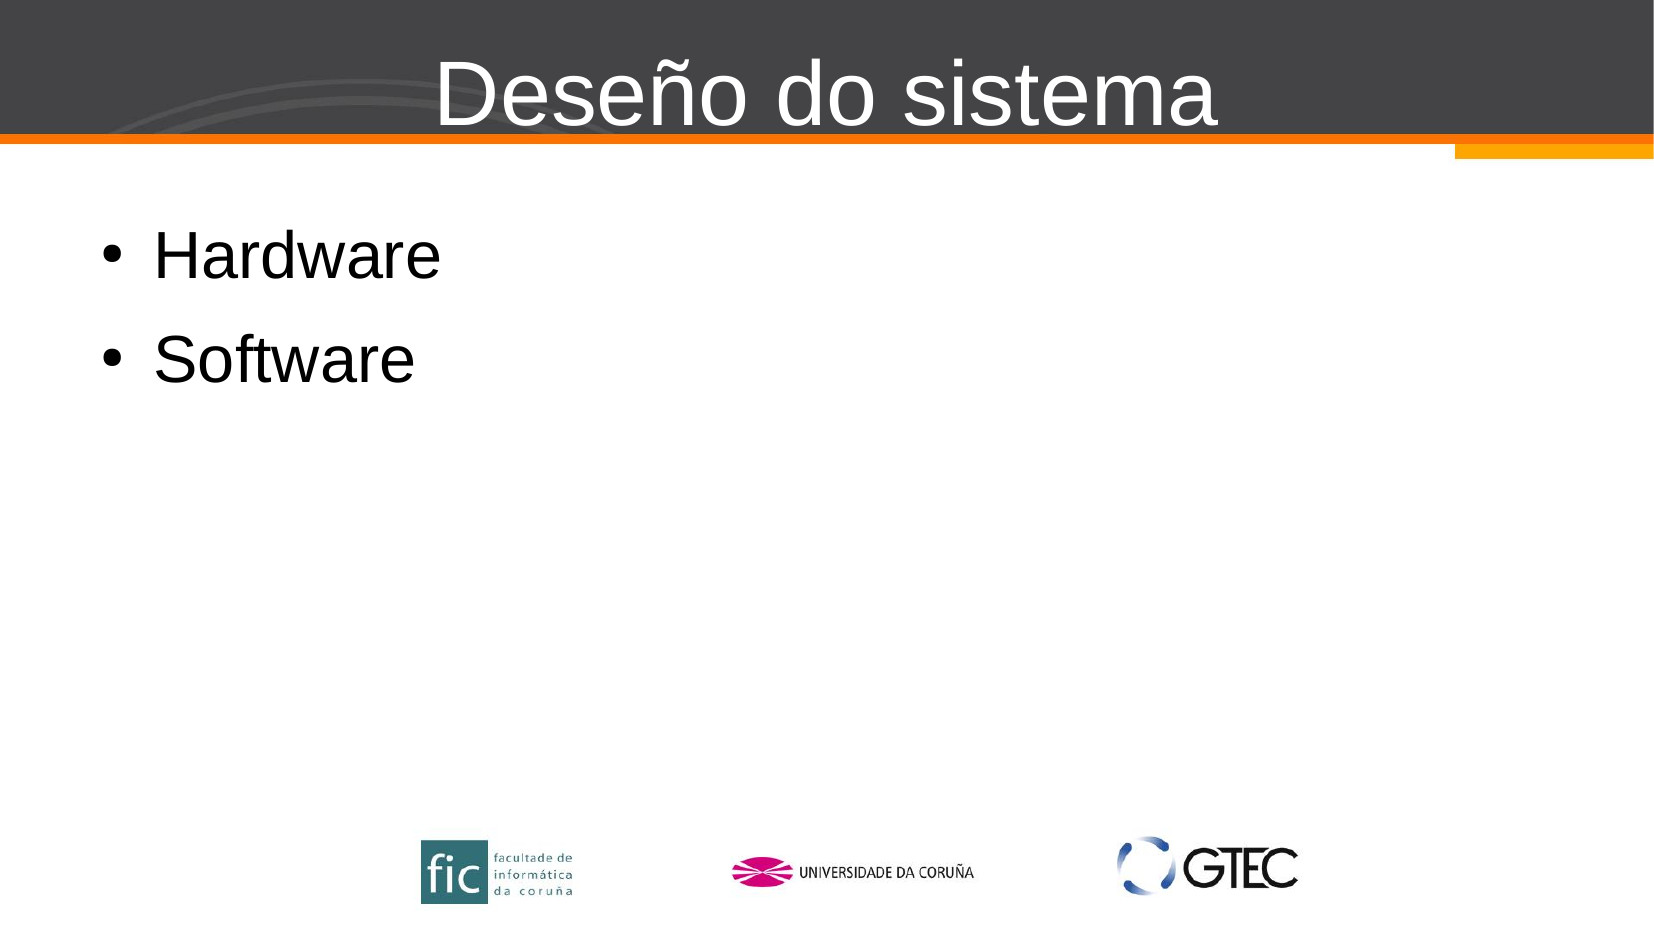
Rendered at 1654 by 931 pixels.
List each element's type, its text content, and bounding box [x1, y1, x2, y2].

title Deseño do sistema [82, 37, 1571, 151]
list Hardware Software [82, 217, 1571, 758]
picture [0, 0, 1654, 931]
